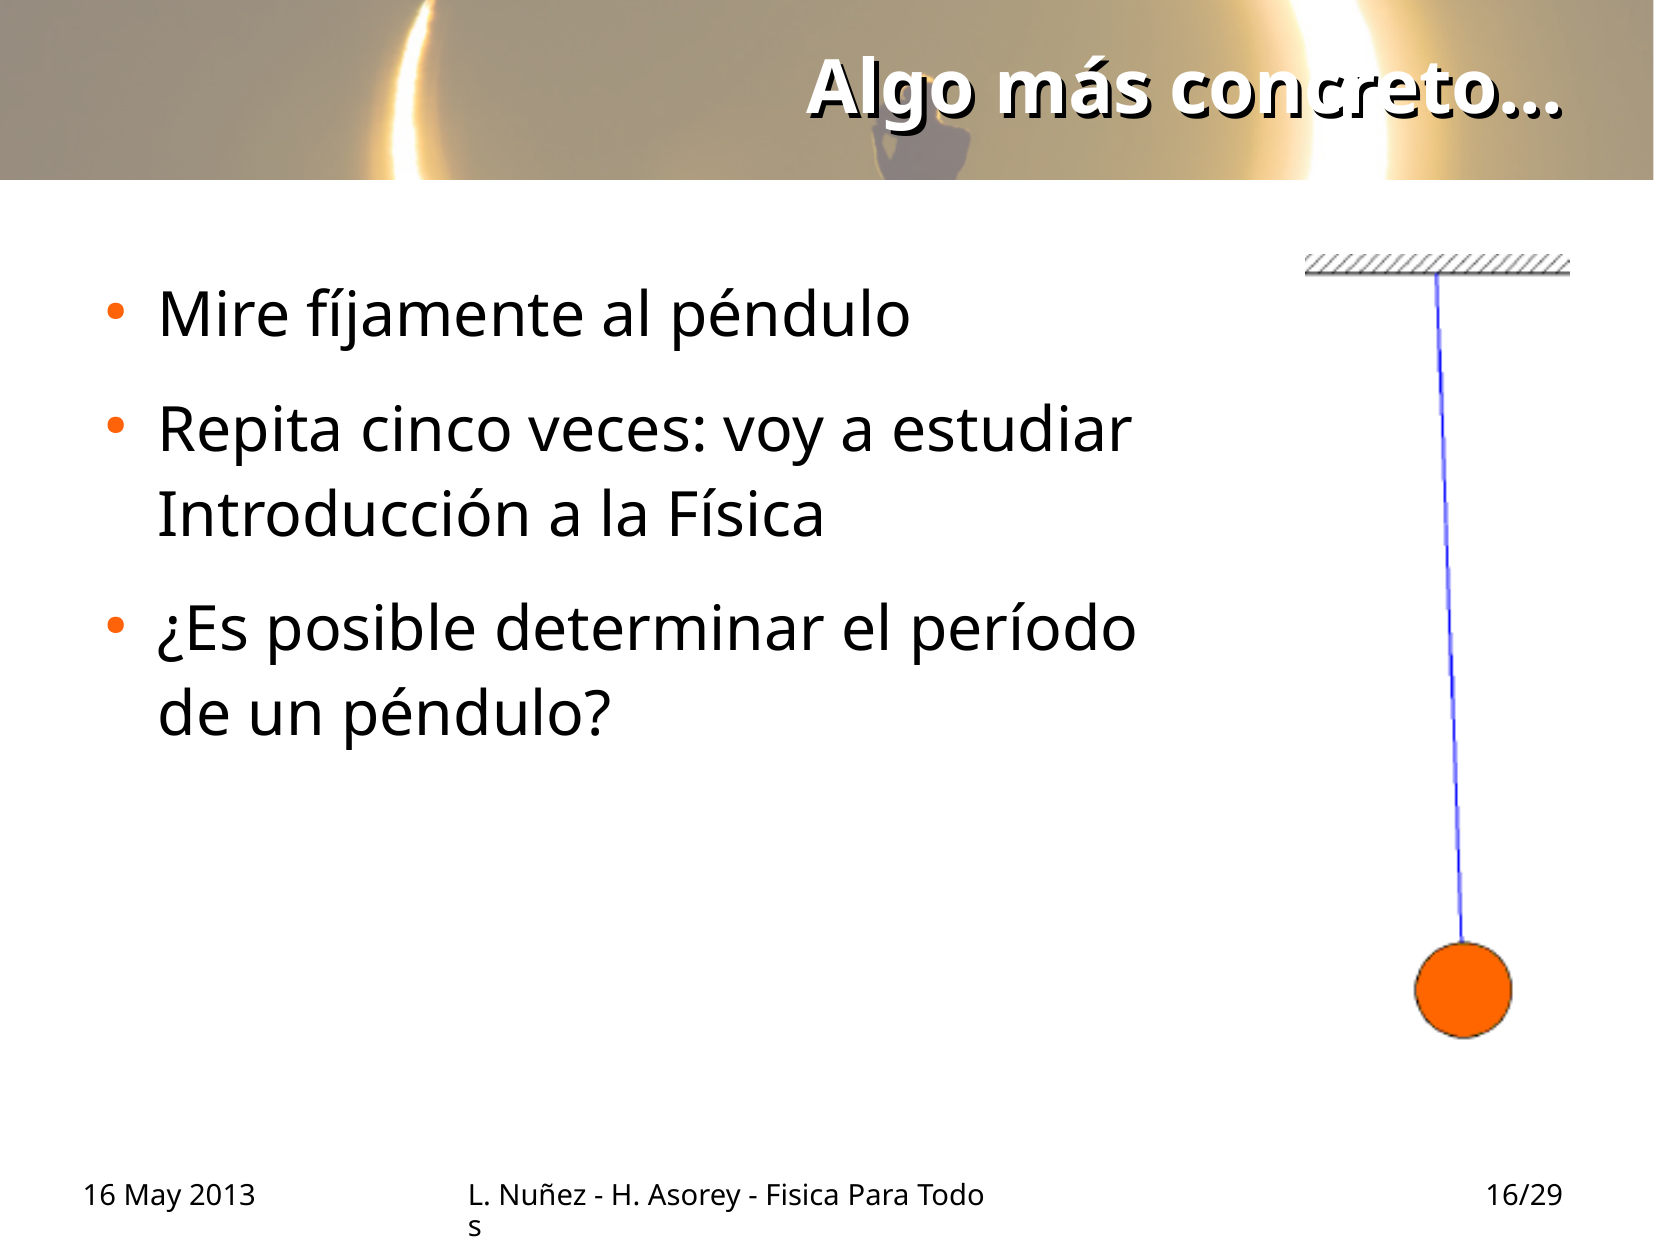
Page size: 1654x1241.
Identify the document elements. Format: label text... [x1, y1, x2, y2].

title Algo más concreto... [75, 19, 1564, 151]
picture [0, 0, 1654, 180]
list Mire fíjamente al péndulo Repita cinco veces: voy a estudiar Introducción a la Física ¿Es posible determinar el período de un péndulo? [86, 270, 1201, 1141]
picture [1305, 254, 1570, 1074]
